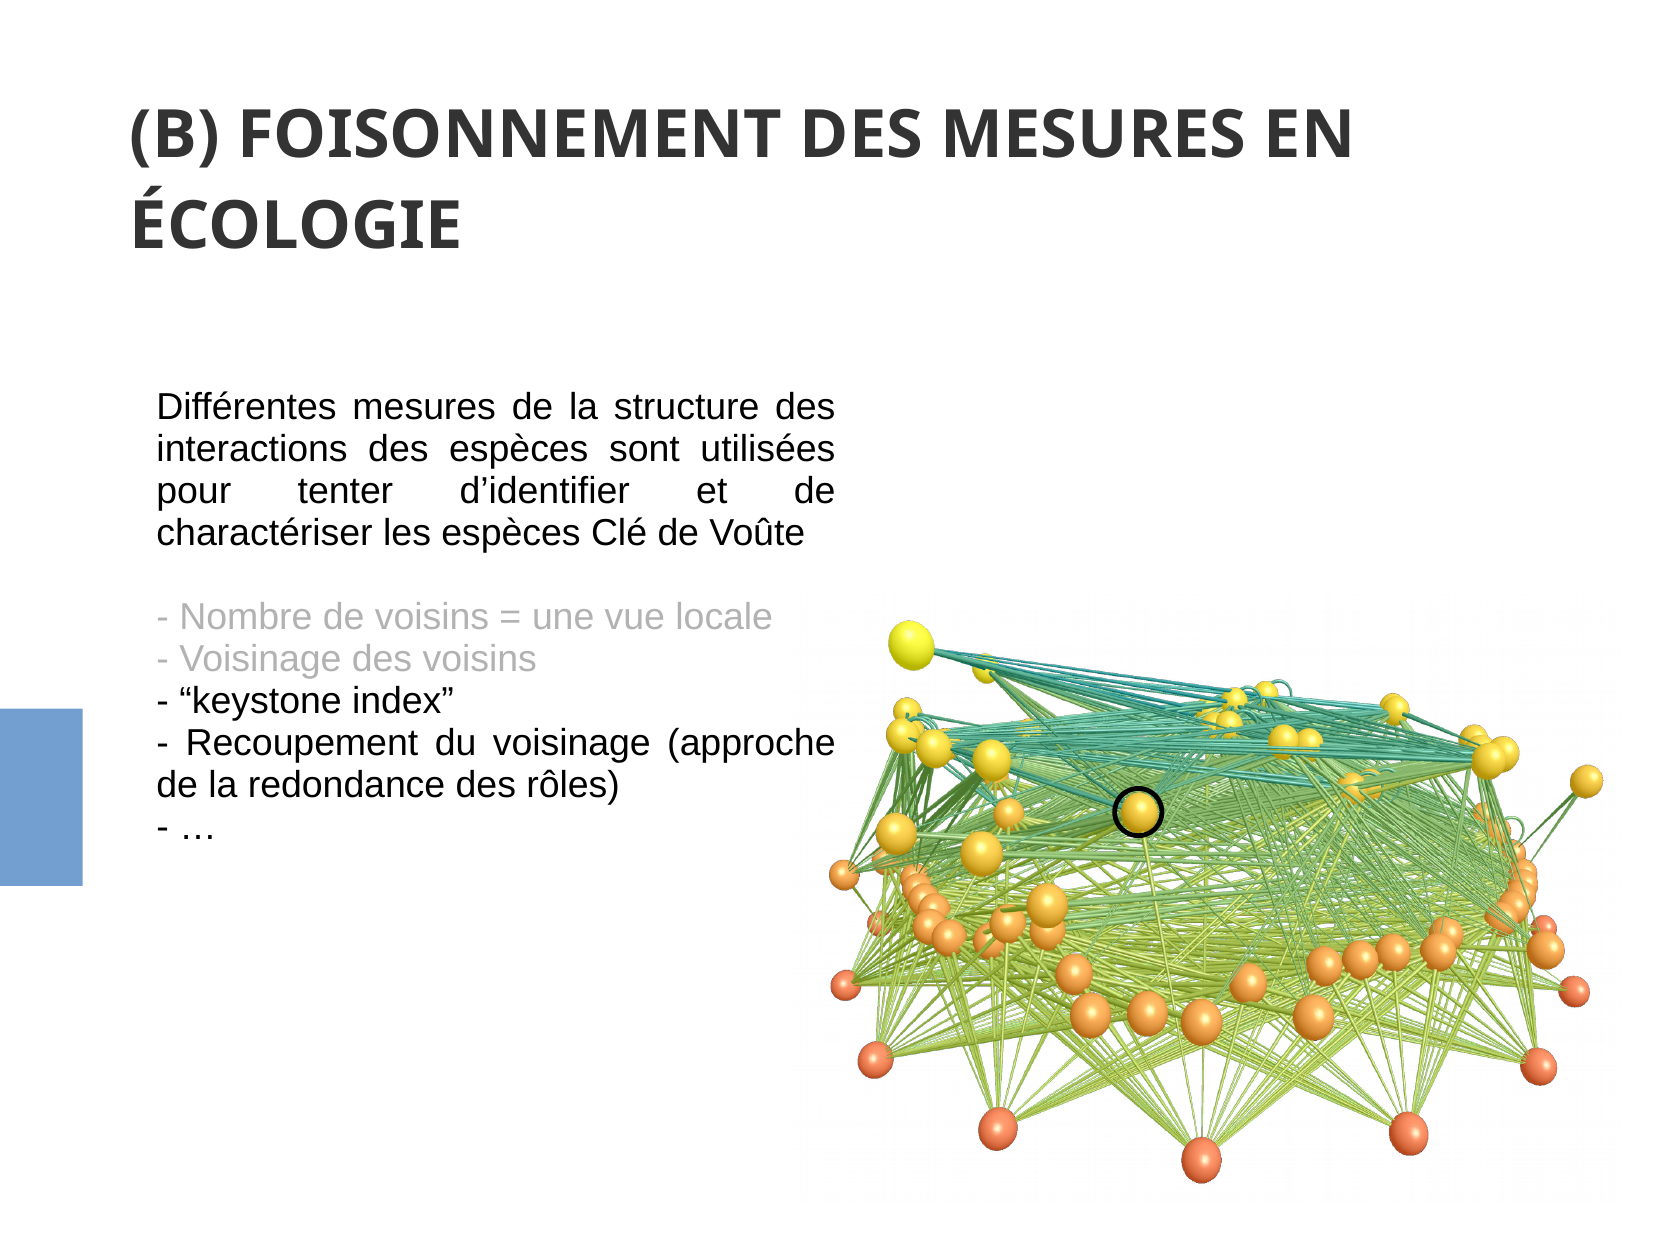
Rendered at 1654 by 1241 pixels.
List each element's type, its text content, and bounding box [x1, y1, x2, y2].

text_box Différentes mesures de la structure des interactions des espèces sont utilisées pour tenter d’identifier et de charactériser les espèces Clé de Voûte - Nombre de voisins = une vue locale - Voisinage des voisins - “keystone index” - Recoupement du voisinage (approche de la redondance des rôles) - … [141, 377, 851, 1149]
picture [791, 593, 1621, 1202]
title (B) FOISONNEMENT DES MESURES EN ÉCOLOGIE [129, 59, 1536, 296]
